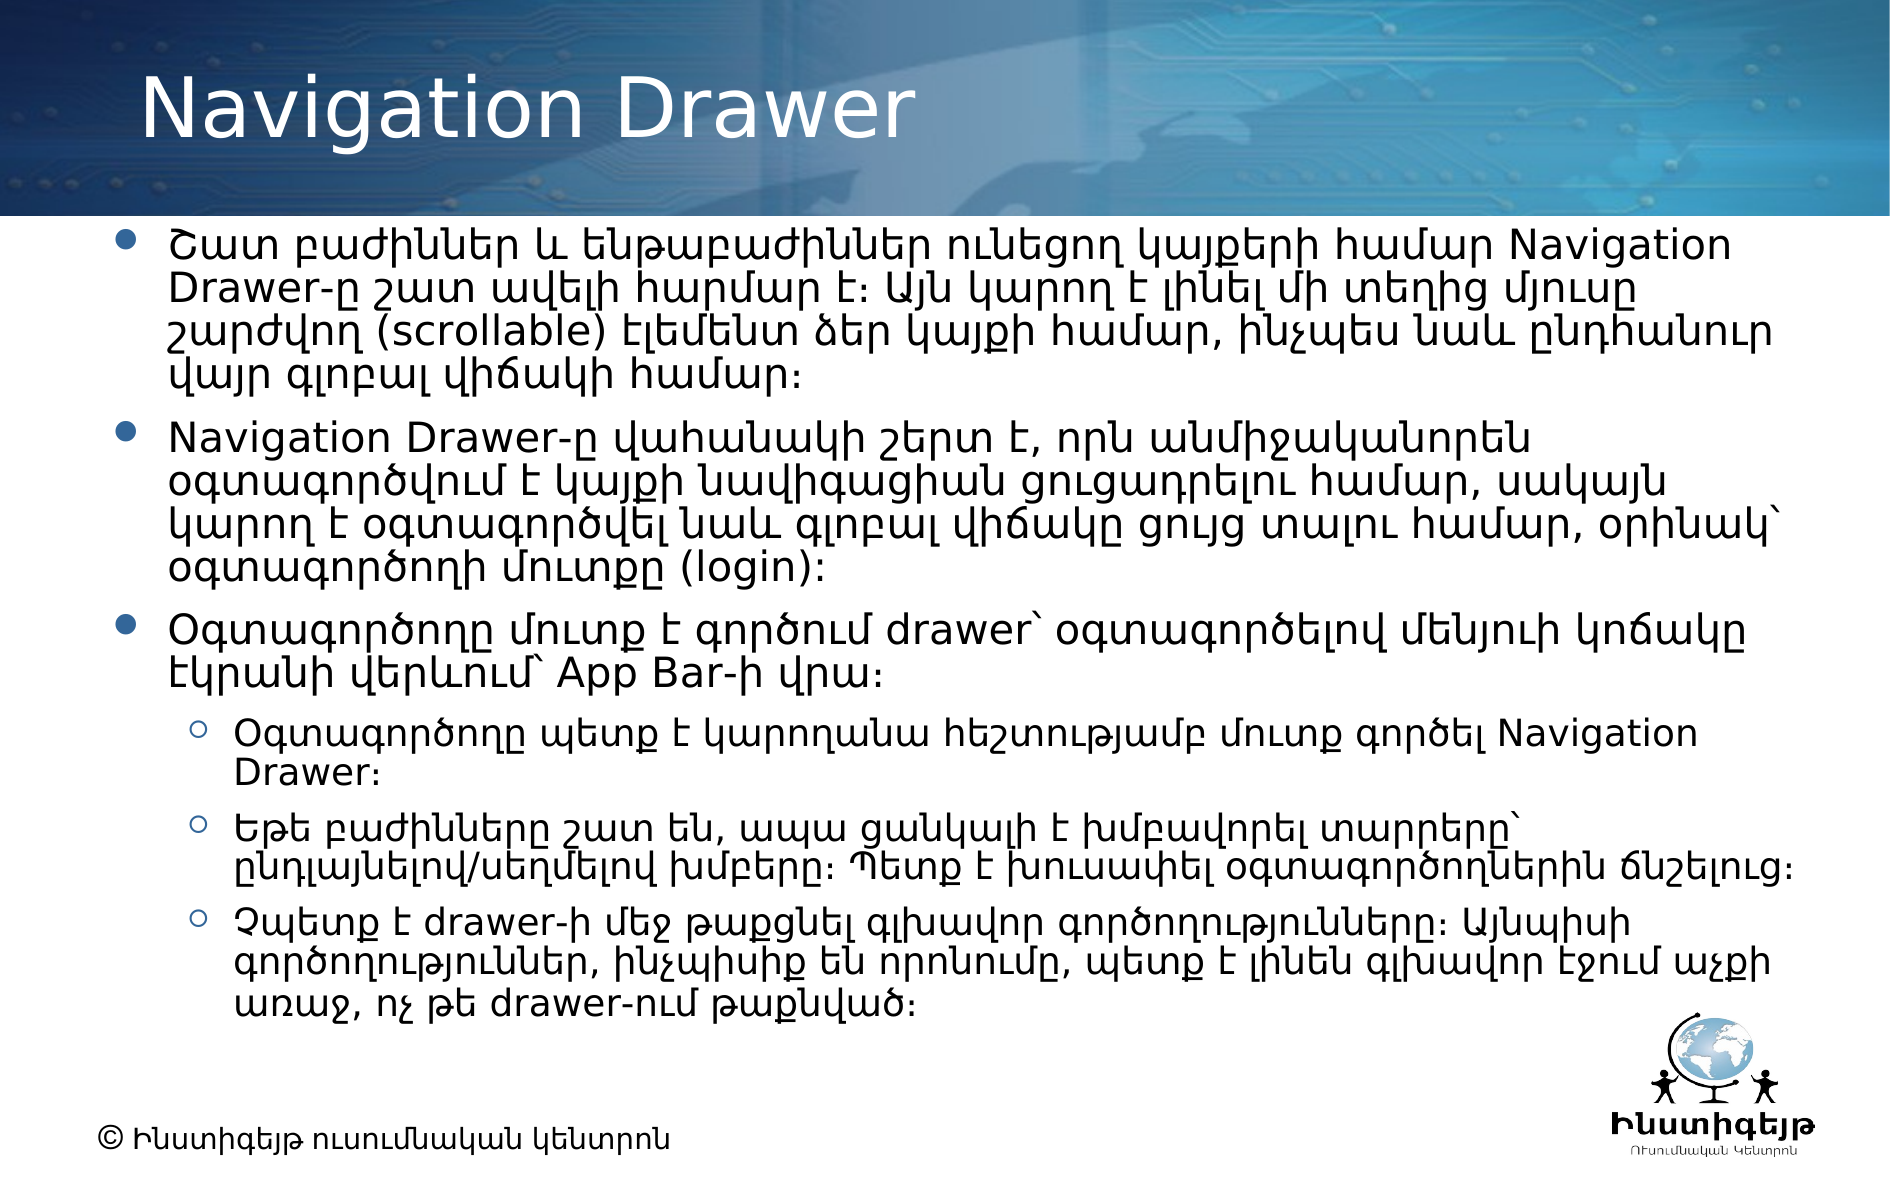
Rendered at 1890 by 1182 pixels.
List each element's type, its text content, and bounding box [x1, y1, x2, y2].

list Շատ բաժիններ և ենթաբաժիններ ունեցող կայքերի համար Navigation Drawer-ը շատ ավելի հարմար է։ Այն կարող է լինել մի տեղից մյուսը շարժվող (scrollable) էլեմենտ ձեր կայքի համար, ինչպես նաև ընդհանուր վայր գլոբալ վիճակի համար։ Navigation Drawer-ը վահանակի շերտ է, որն անմիջականորեն օգտագործվում է կայքի նավիգացիան ցուցադրելու համար, սակայն կարող է օգտագործվել նաև գլոբալ վիճակը ցույց տալու համար, օրինակ՝ օգտագործողի մուտքը (login): Օգտագործողը մուտք է գործում drawer՝ օգտագործելով մենյուի կոճակը էկրանի վերևում՝ App Bar-ի վրա։ Օգտագործողը պետք է կարողանա հեշտությամբ մուտք գործել Navigation Drawer։ Եթե բաժինները շատ են, ապա ցանկալի է խմբավորել տարրերը՝ ընդլայնելով/սեղմելով խմբերը։ Պետք է խուսափել օգտագործողներին ճնշելուց։ Չպետք է drawer-ի մեջ թաքցնել գլխավոր գործողությունները։ Այնպիսի գործողություններ, ինչպիսիք են որոնումը, պետք է լինեն գլխավոր էջում աչքի առաջ, ոչ թե drawer-ում թաքնված։ [112, 224, 1801, 254]
text_box Navigation Drawer [138, 82, 1801, 87]
text_box App Bar [138, 155, 1801, 161]
picture [1612, 1012, 1815, 1157]
picture [0, 0, 1890, 216]
